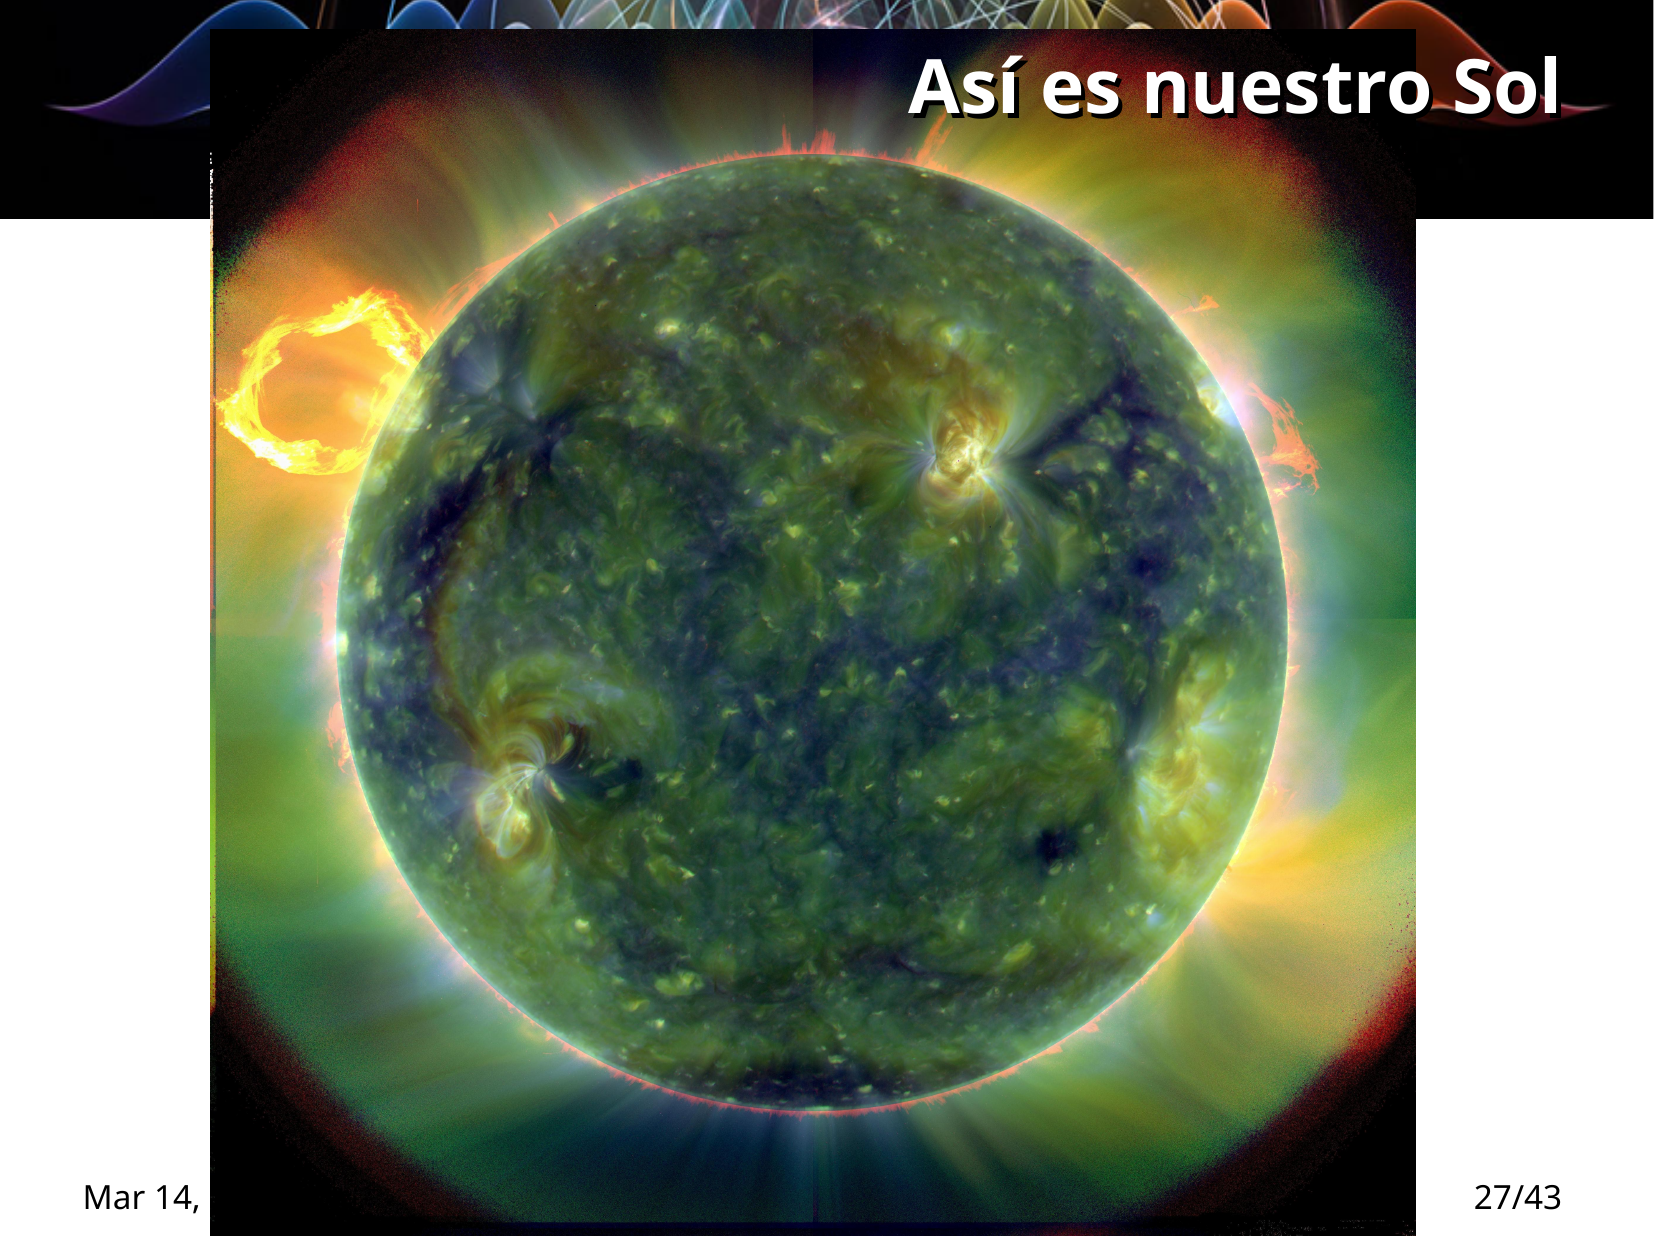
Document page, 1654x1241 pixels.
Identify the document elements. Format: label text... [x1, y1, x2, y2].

title Así es nuestro Sol [75, 19, 1564, 151]
picture [0, 0, 1654, 1236]
